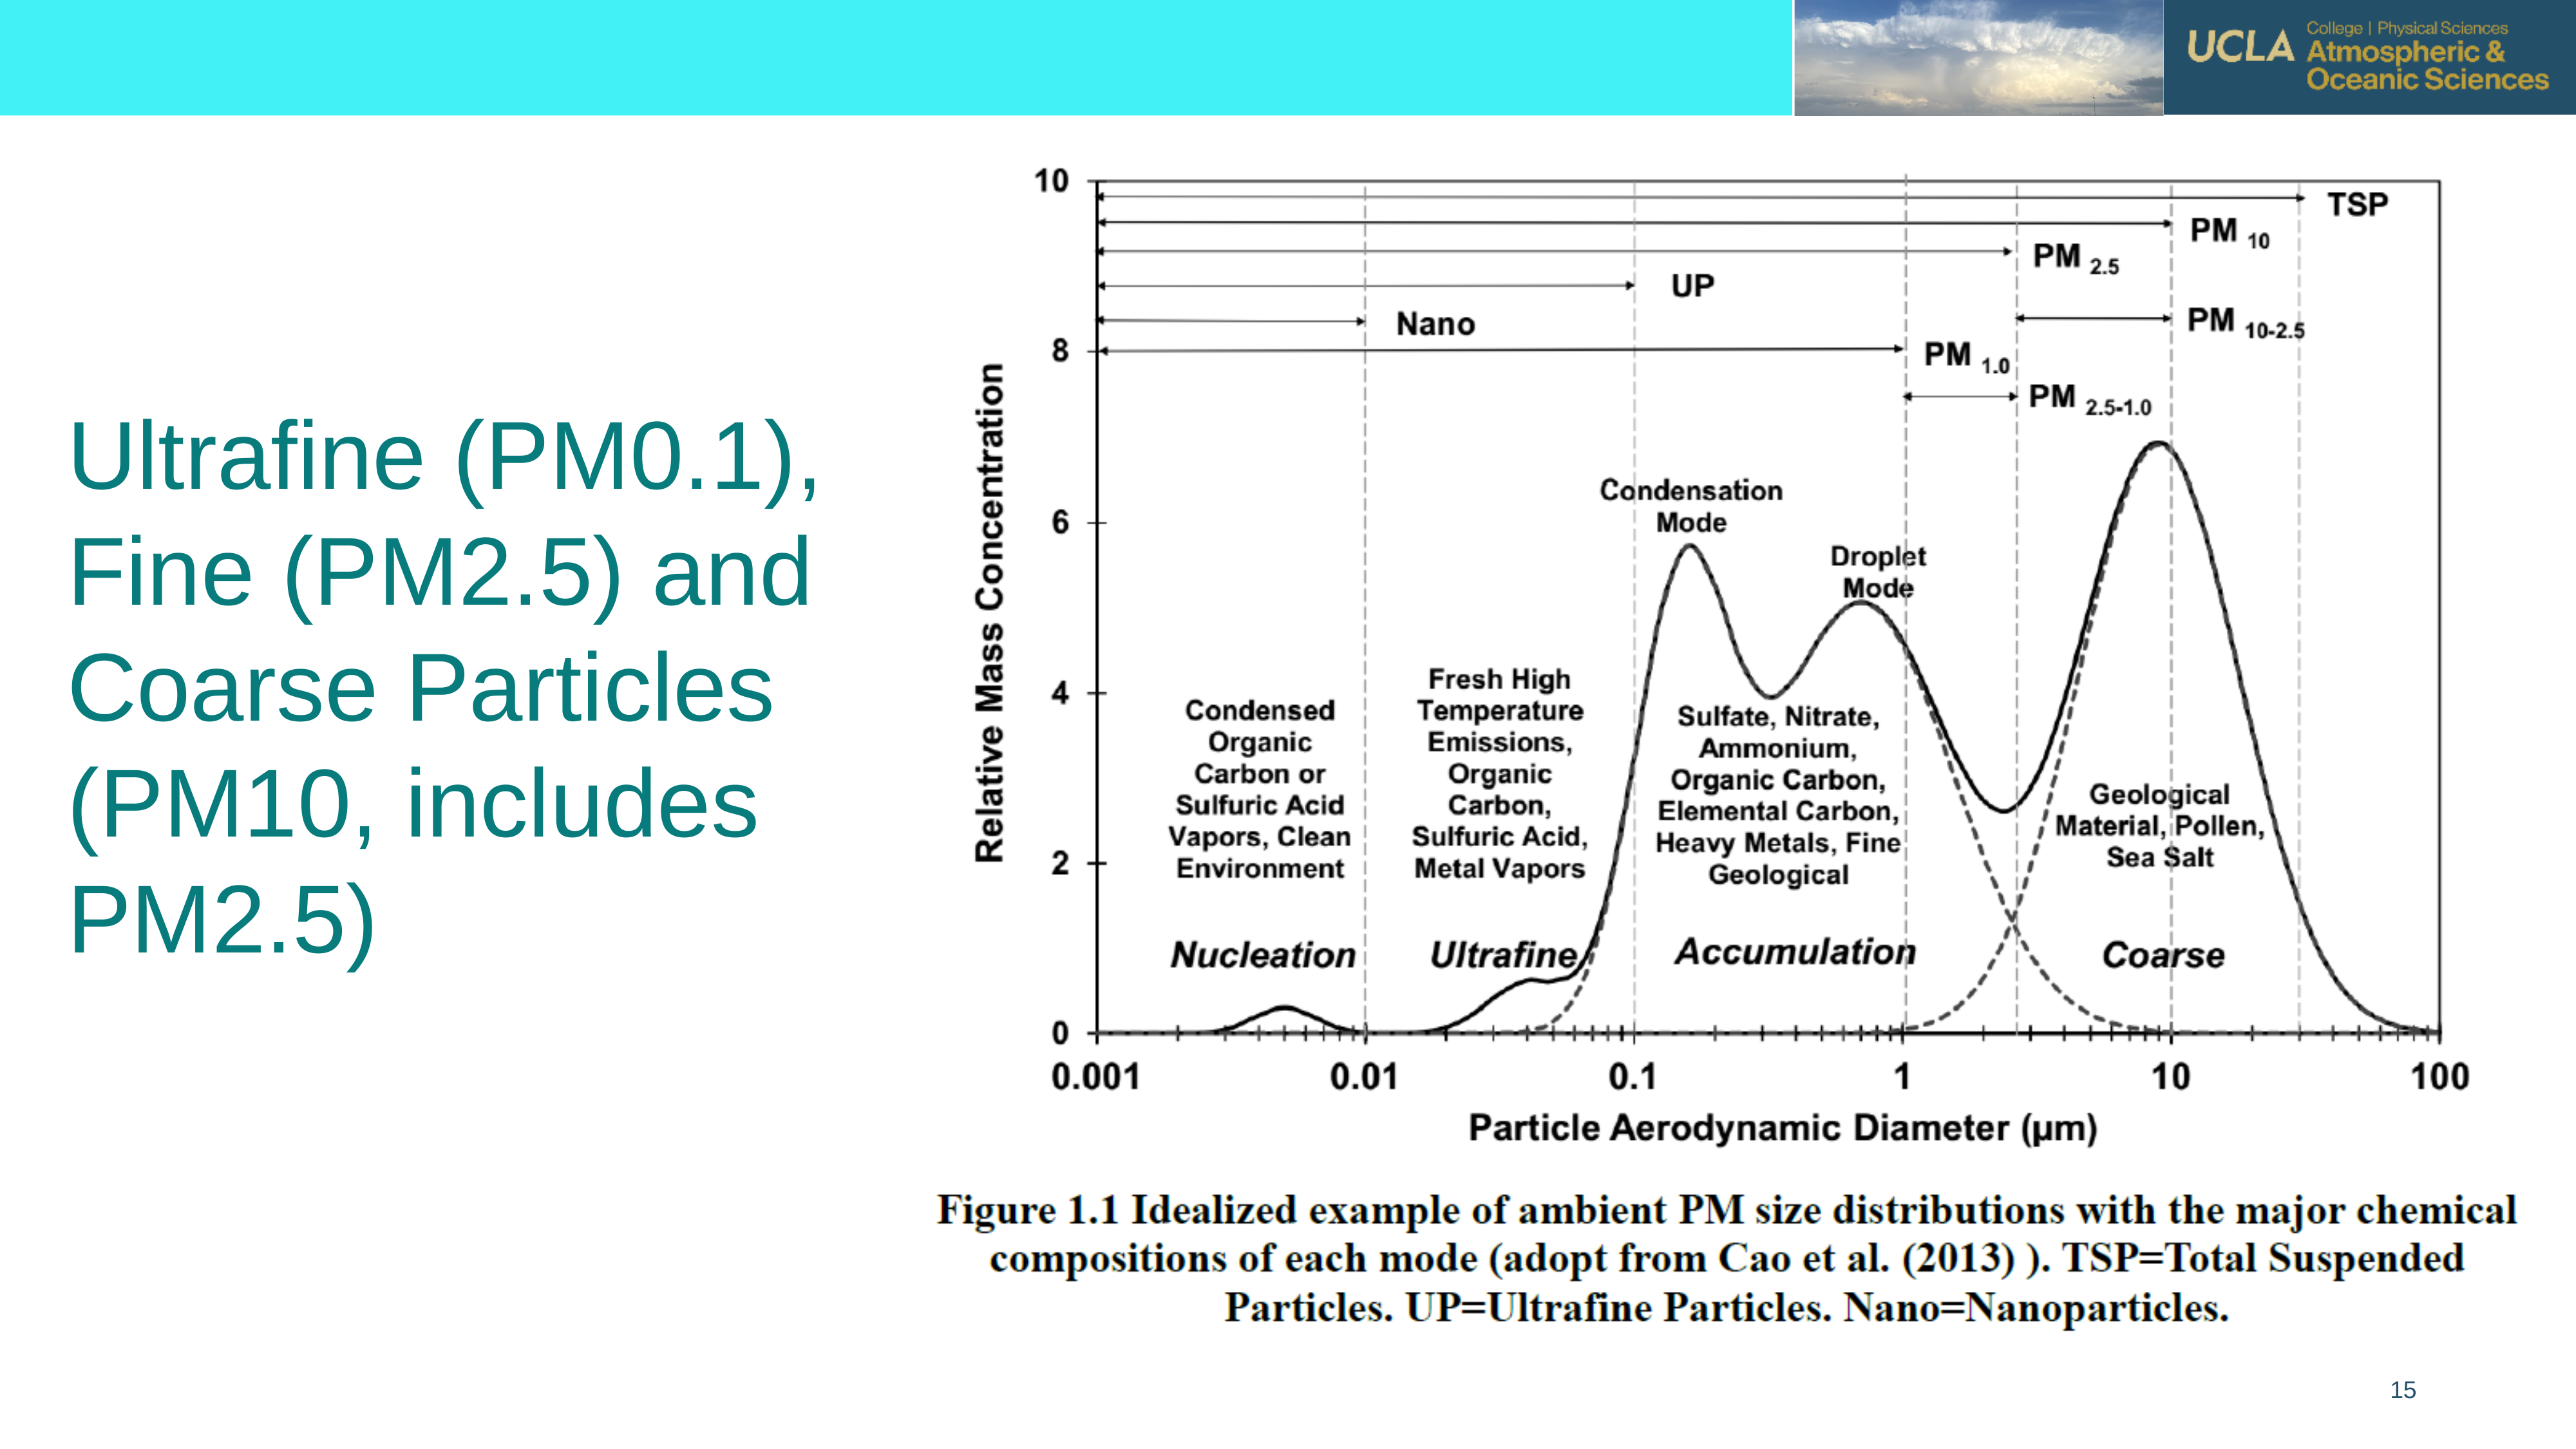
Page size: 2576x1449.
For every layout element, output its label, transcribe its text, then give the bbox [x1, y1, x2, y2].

picture [926, 140, 2540, 1370]
text_box Ultrafine (PM0.1), Fine (PM2.5) and Coarse Particles (PM10, includes PM2.5) [57, 388, 858, 978]
picture [1794, 0, 2576, 116]
